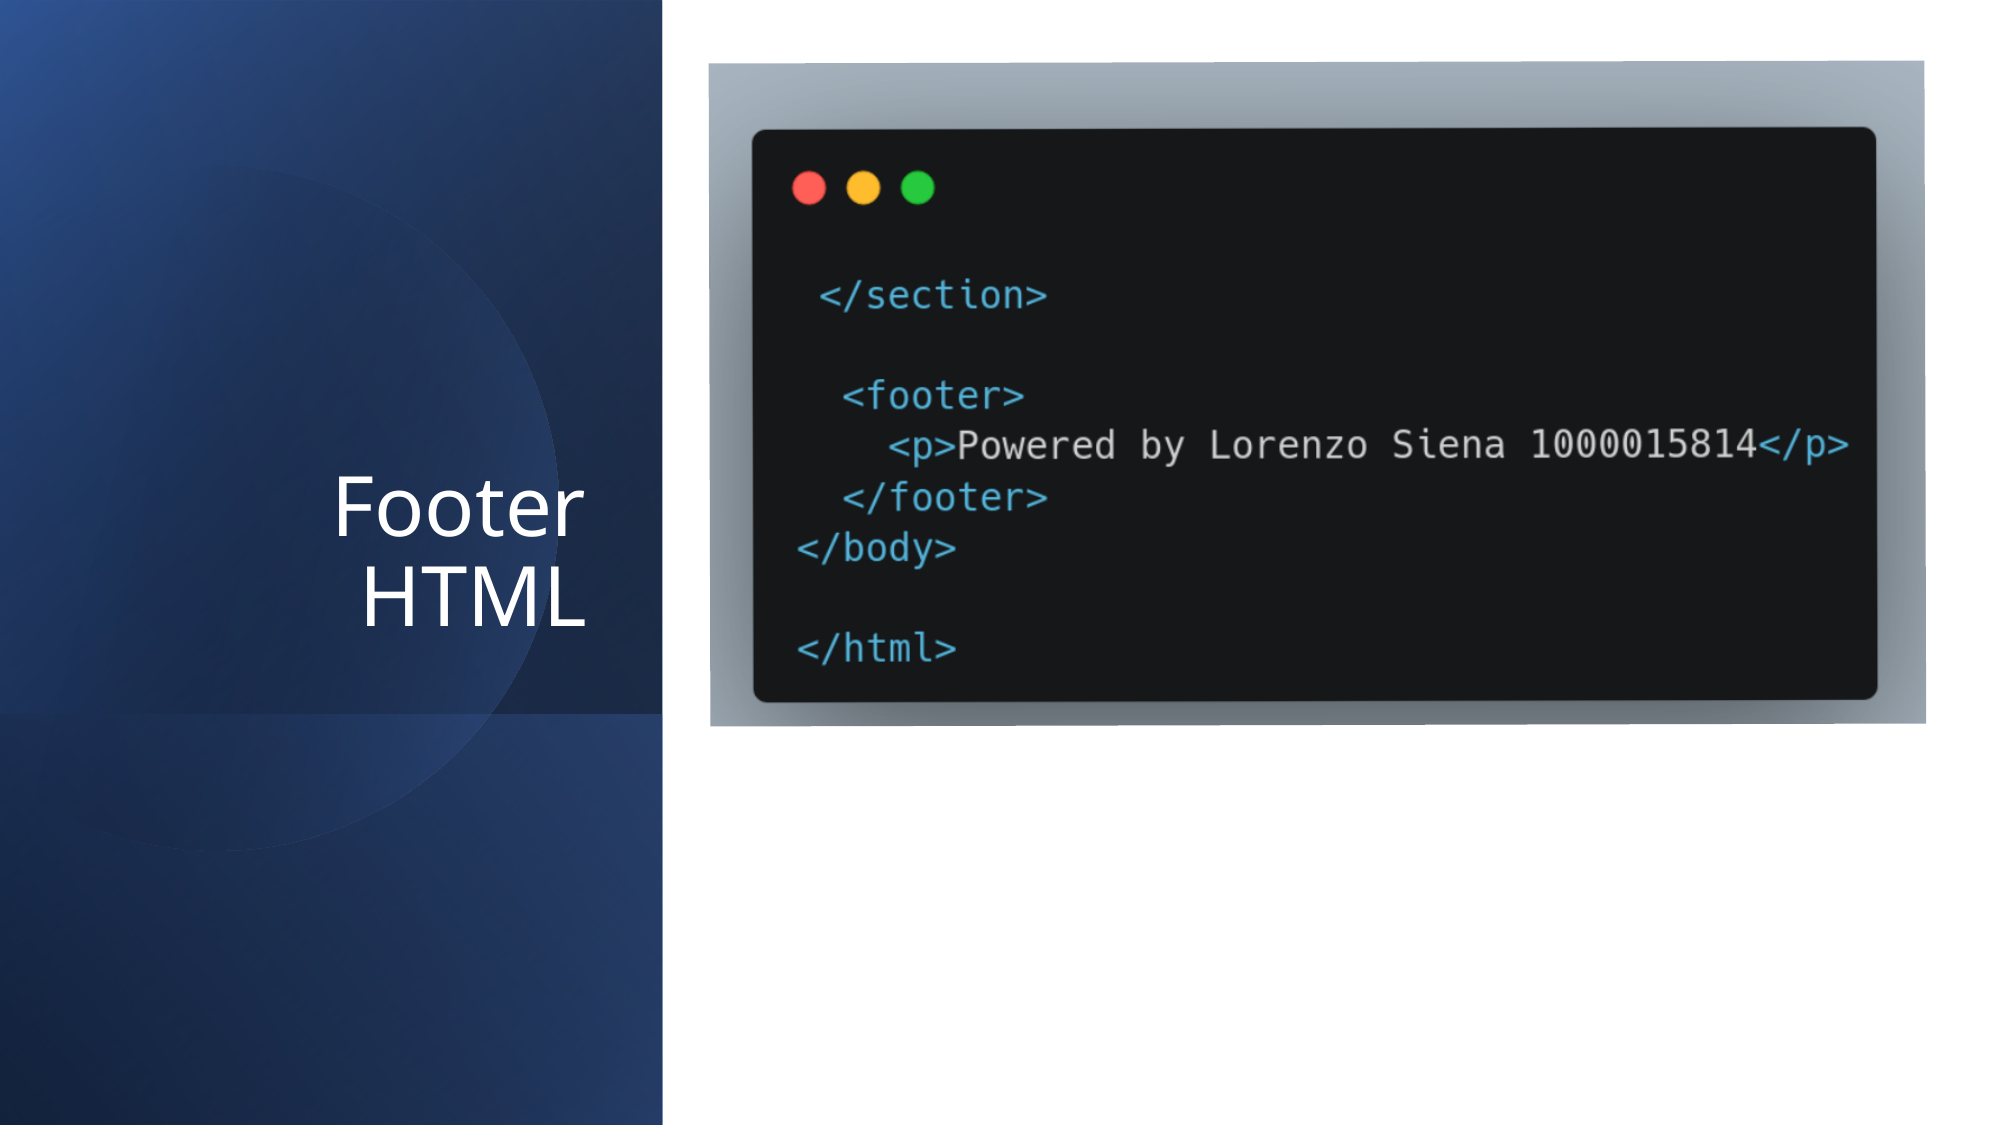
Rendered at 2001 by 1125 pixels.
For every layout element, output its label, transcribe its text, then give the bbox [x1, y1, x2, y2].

title Footer HTML [76, 96, 602, 652]
picture [708, 60, 1927, 727]
text_box [0, 0, 2000, 1125]
